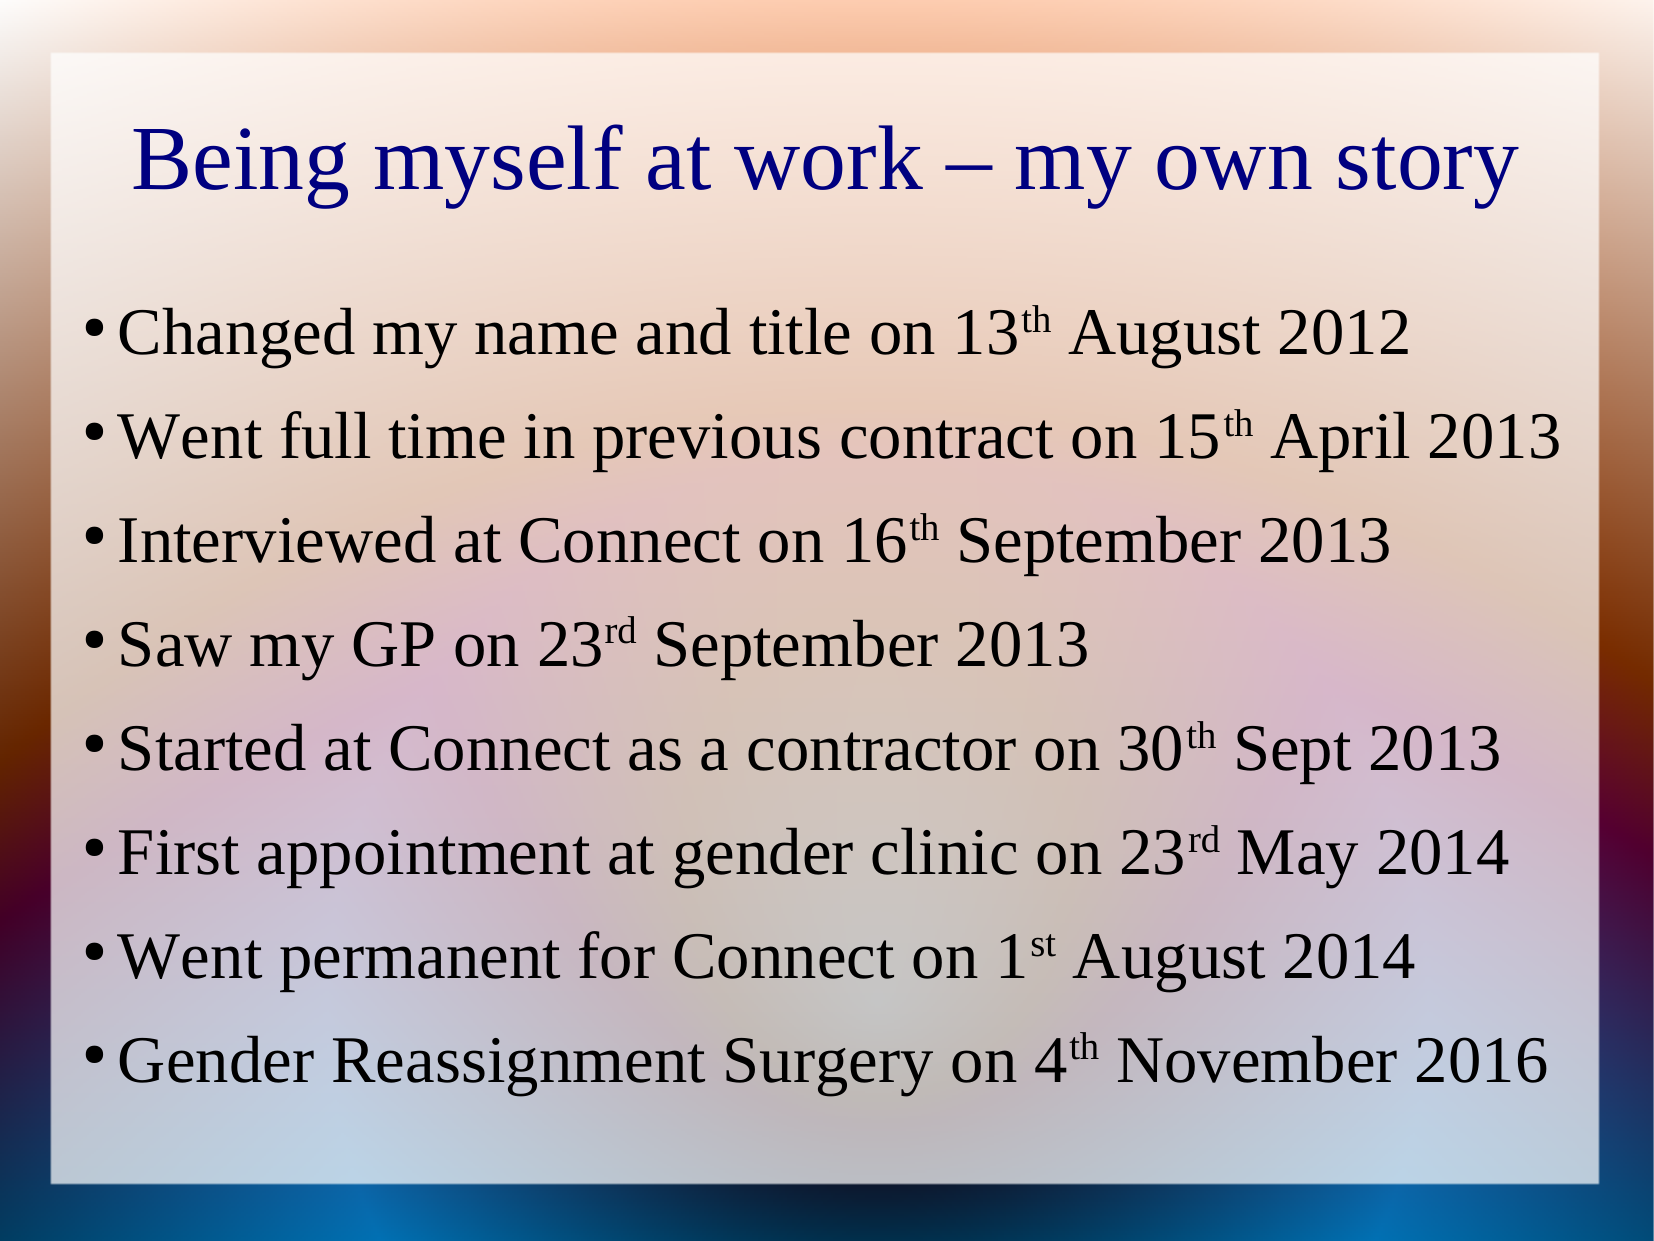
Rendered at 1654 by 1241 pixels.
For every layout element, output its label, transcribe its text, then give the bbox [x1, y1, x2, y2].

title Being myself at work – my own story [82, 55, 1571, 262]
list Changed my name and title on 13th August 2012 Went full time in previous contract on 15th April 2013 Interviewed at Connect on 16th September 2013 Saw my GP on 23rd September 2013 Started at Connect as a contractor on 30th Sept 2013 First appointment at gender clinic on 23rd May 2014 Went permanent for Connect on 1st August 2014 Gender Reassignment Surgery on 4th November 2016 [82, 290, 1571, 1098]
picture [0, 0, 1654, 1241]
